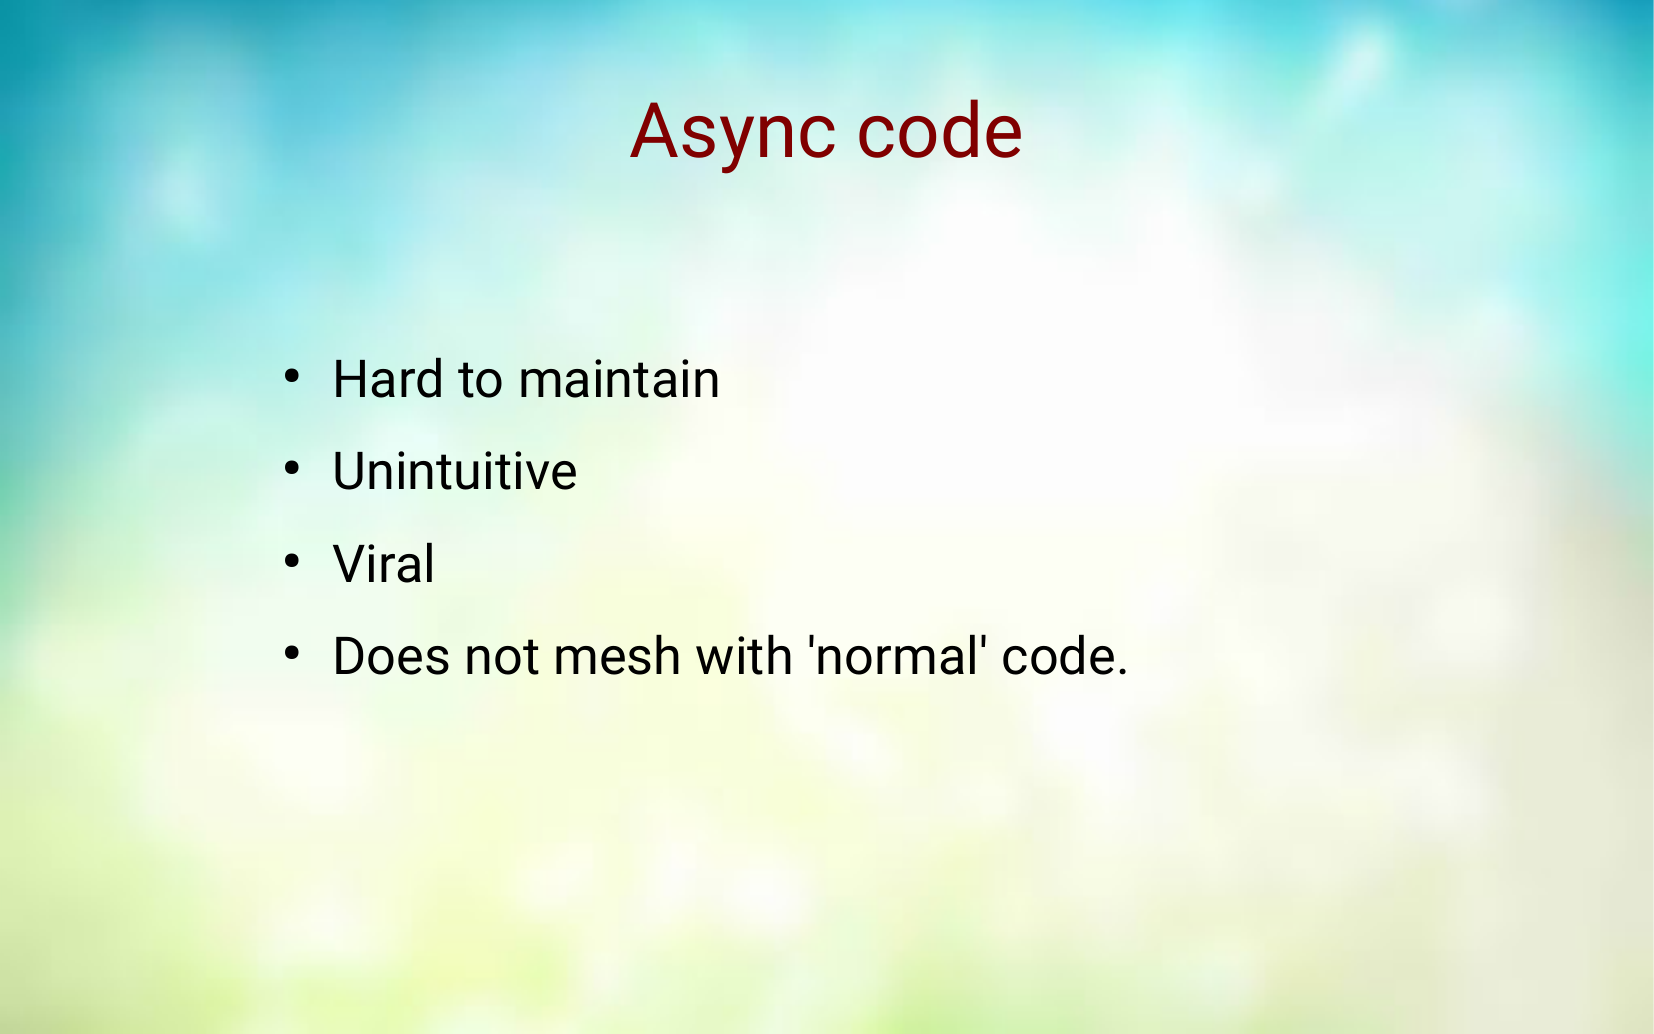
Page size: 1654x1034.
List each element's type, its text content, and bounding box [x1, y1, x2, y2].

list Hard to maintain Unintuitive Viral Does not mesh with 'normal' code. [265, 342, 1388, 691]
picture [0, 0, 1654, 1034]
title Async code [82, 41, 1571, 214]
